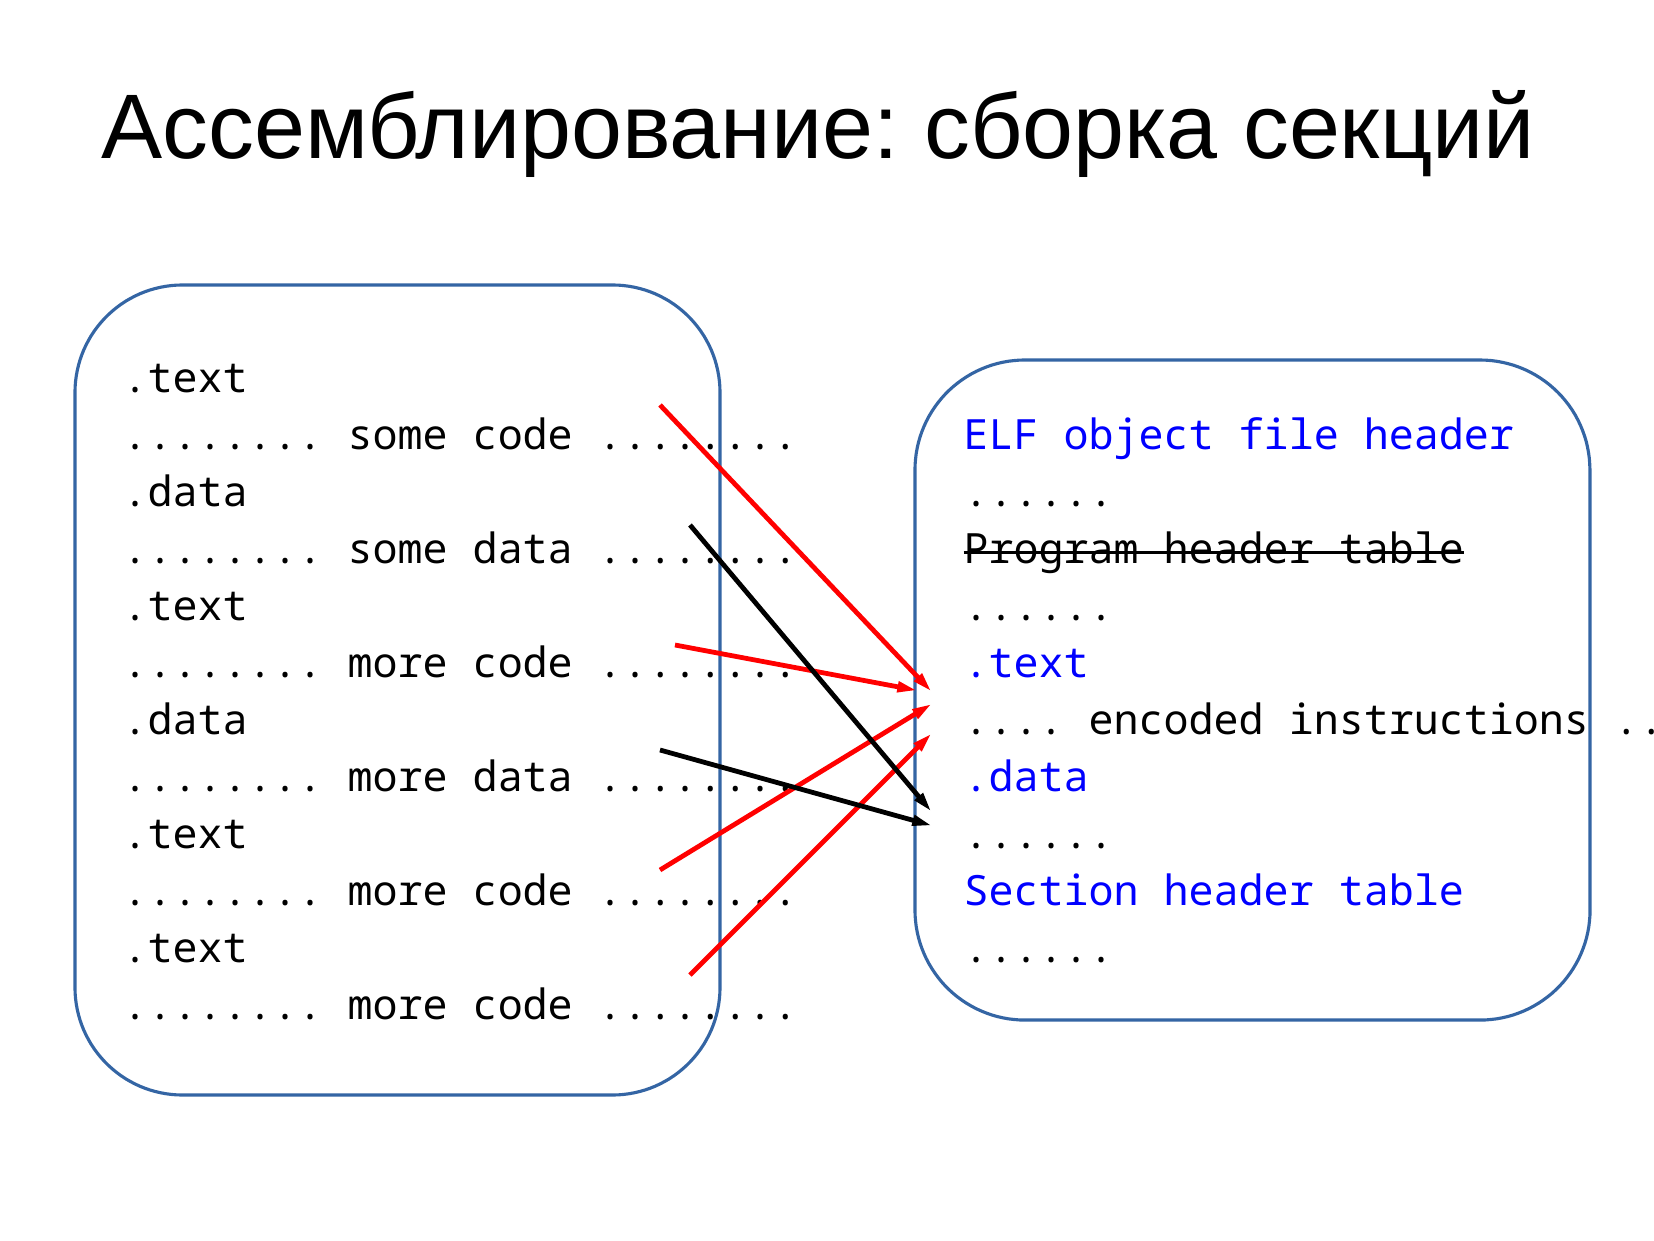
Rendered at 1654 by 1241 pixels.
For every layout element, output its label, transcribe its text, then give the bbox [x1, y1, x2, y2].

text_box ELF object file header ...... Program header table ...... .text .... encoded instructions ... .data ...... Section header table ...... [915, 360, 1591, 1021]
text_box .text ........ some code ........ .data ........ some data ........ .text ........ more code ........ .data ........ more data ........ .text ........ more code ........ .text ........ more code ........ [75, 285, 721, 1096]
title Ассемблирование: сборка секций [75, 17, 1564, 226]
